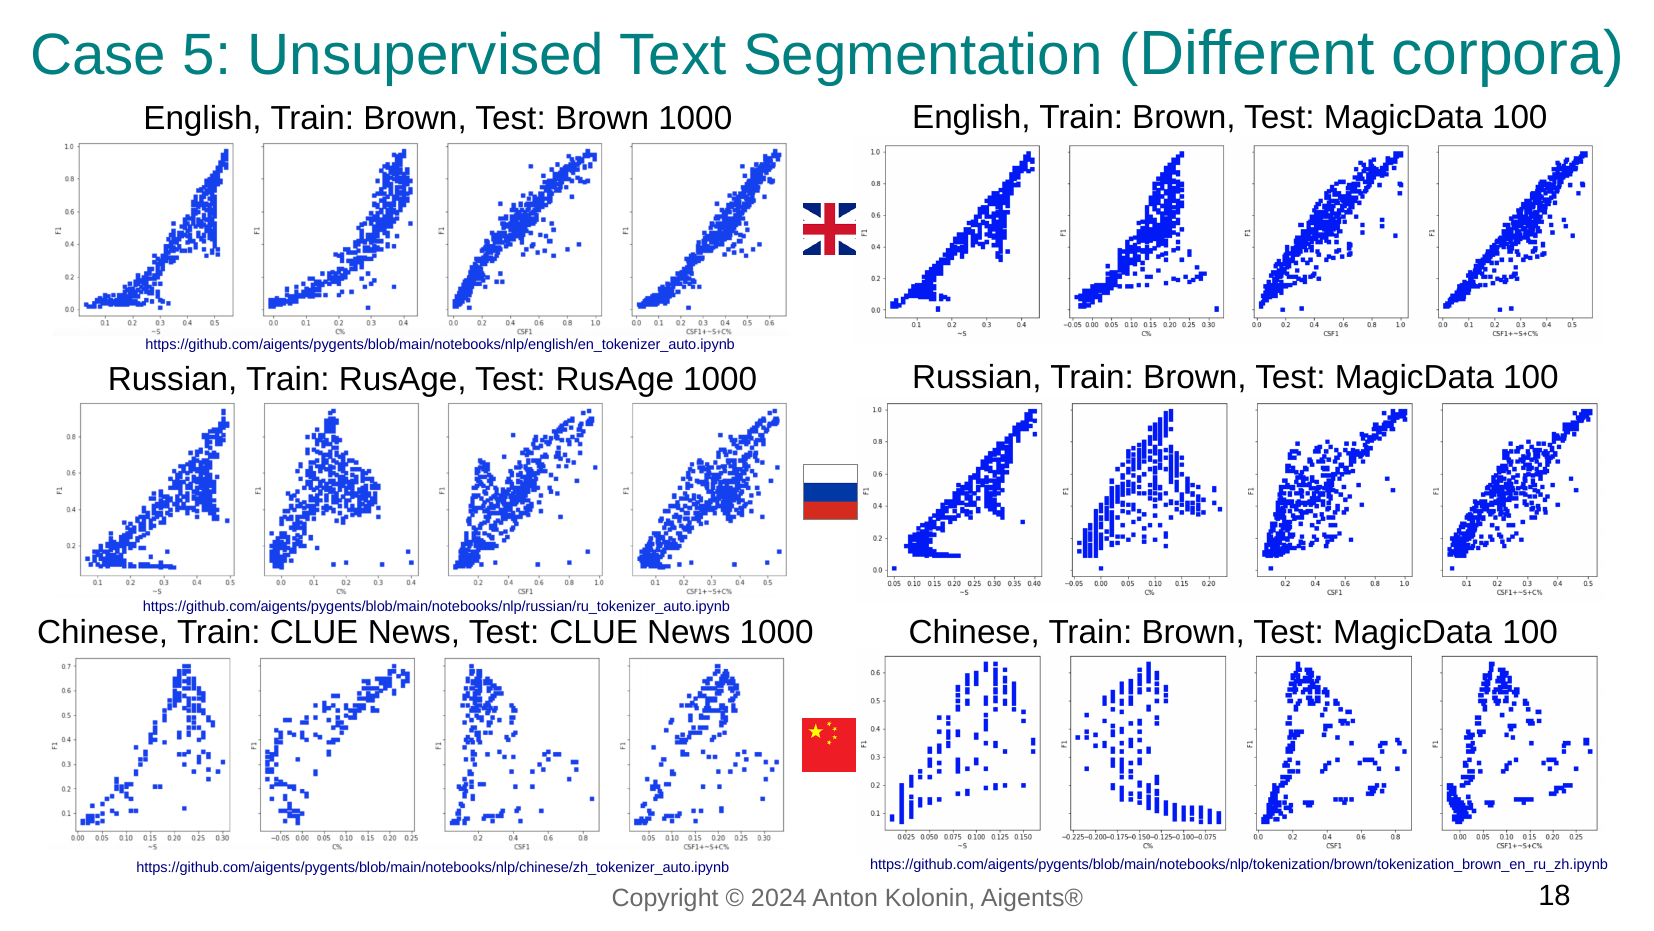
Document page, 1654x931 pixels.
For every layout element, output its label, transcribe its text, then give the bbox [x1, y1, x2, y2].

text_box https://github.com/aigents/pygents/blob/main/notebooks/nlp/english/en_tokenizer_auto.ipynb [130, 328, 751, 361]
text_box https://github.com/aigents/pygents/blob/main/notebooks/nlp/chinese/zh_tokenizer_auto.ipynb [121, 851, 745, 883]
picture [53, 138, 790, 336]
text_box English, Train: Brown, Test: Brown 1000 [128, 92, 800, 165]
text_box Chinese, Train: Brown, Test: MagicData 100 [893, 606, 1621, 679]
picture [802, 648, 1606, 848]
text_box Case 5: Unsupervised Text Segmentation (Different corpora) [0, 0, 1630, 106]
text_box https://github.com/aigents/pygents/blob/main/notebooks/nlp/russian/ru_tokenizer_auto.ipynb [128, 590, 746, 622]
picture [803, 395, 1606, 604]
text_box https://github.com/aigents/pygents/blob/main/notebooks/nlp/tokenization/brown/tokenization_brown_en_ru_zh.ipynb [855, 848, 1624, 880]
text_box Russian, Train: Brown, Test: MagicData 100 [897, 350, 1584, 423]
picture [53, 399, 790, 602]
picture [48, 679, 790, 850]
text_box Russian, Train: RusAge, Test: RusAge 1000 [93, 352, 780, 425]
text_box Chinese, Train: CLUE News, Test: CLUE News 1000 [22, 606, 829, 679]
text_box English, Train: Brown, Test: MagicData 100 [897, 90, 1569, 163]
picture [803, 135, 1602, 346]
